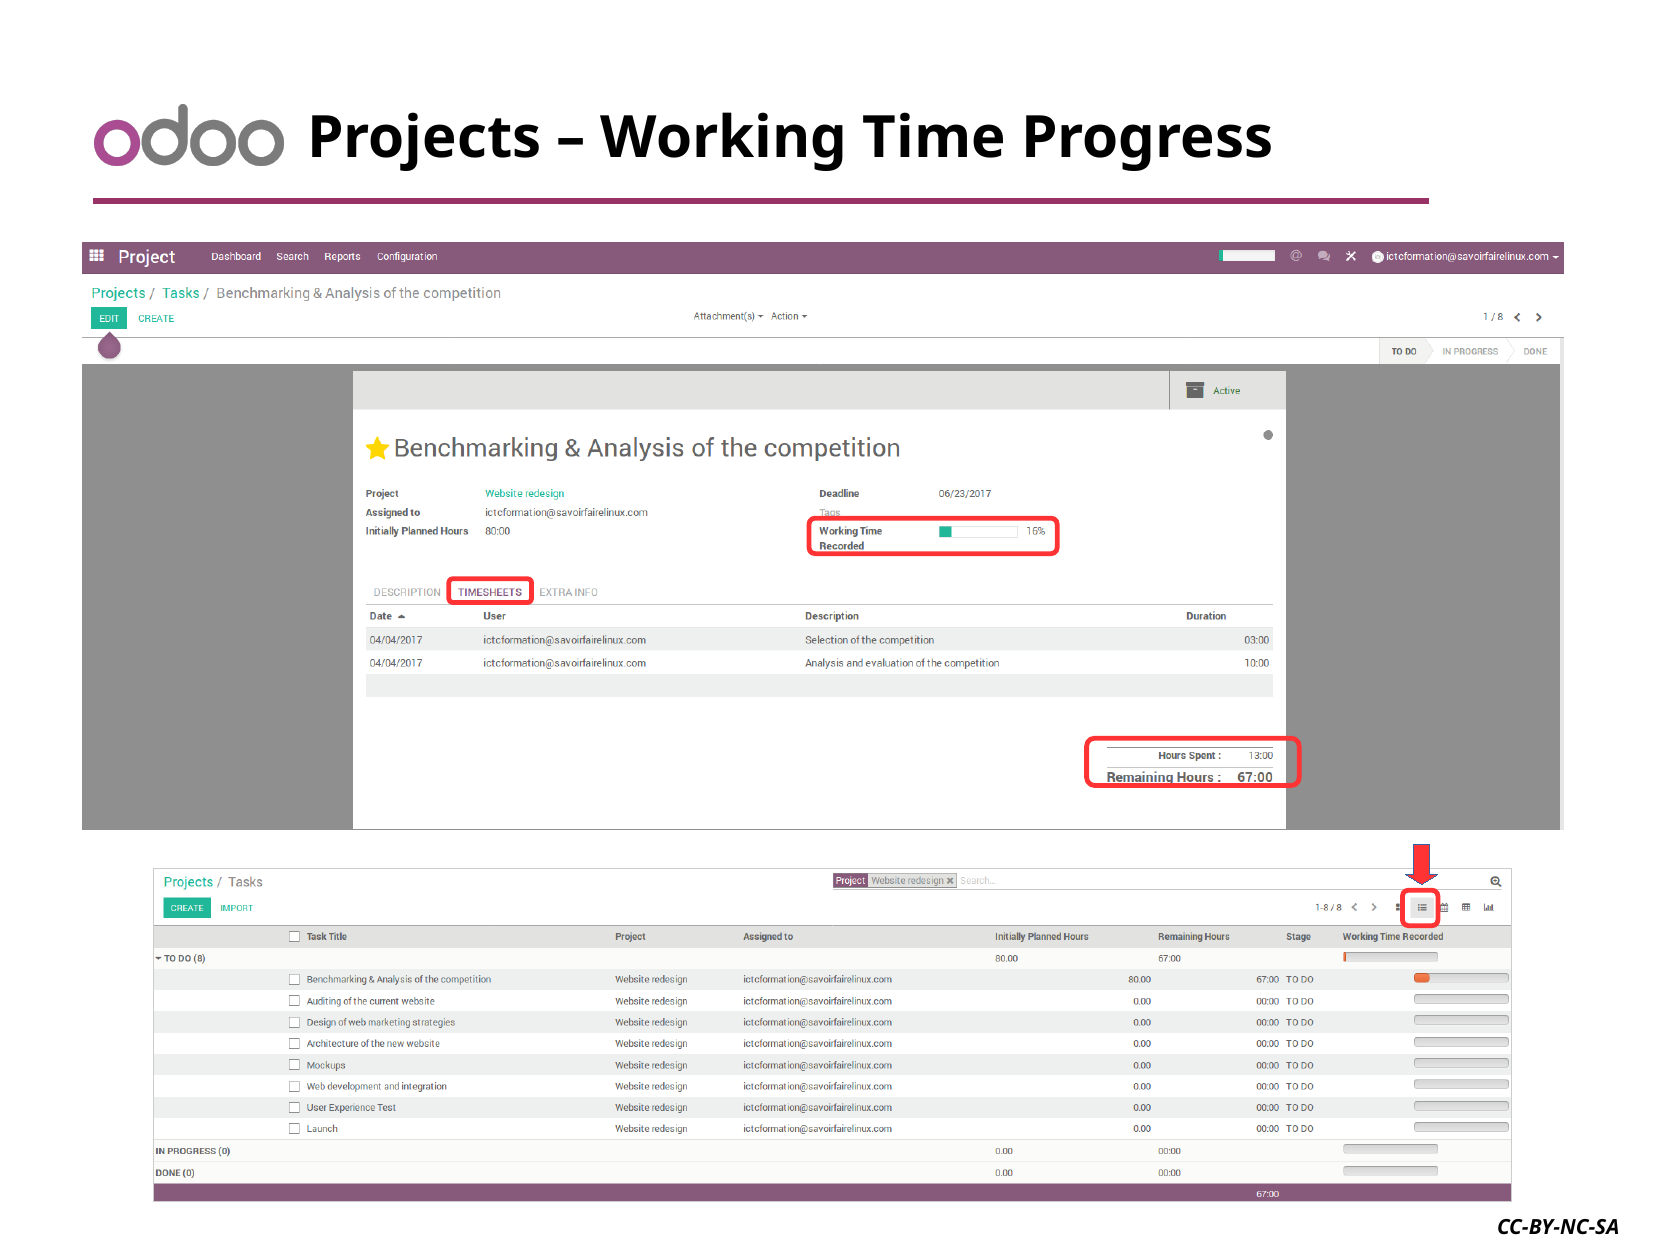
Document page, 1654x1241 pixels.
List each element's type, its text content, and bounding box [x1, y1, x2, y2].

text_box CC-BY-NC-SA [1482, 1204, 1654, 1241]
text_box [1086, 738, 1300, 786]
picture [153, 868, 1512, 1202]
picture [82, 242, 1564, 830]
title Projects – Working Time Progress [307, 31, 1570, 239]
text_box [809, 518, 1058, 554]
text_box [448, 578, 532, 603]
text_box [1402, 890, 1438, 926]
picture [94, 104, 284, 166]
text_box [1405, 844, 1438, 885]
